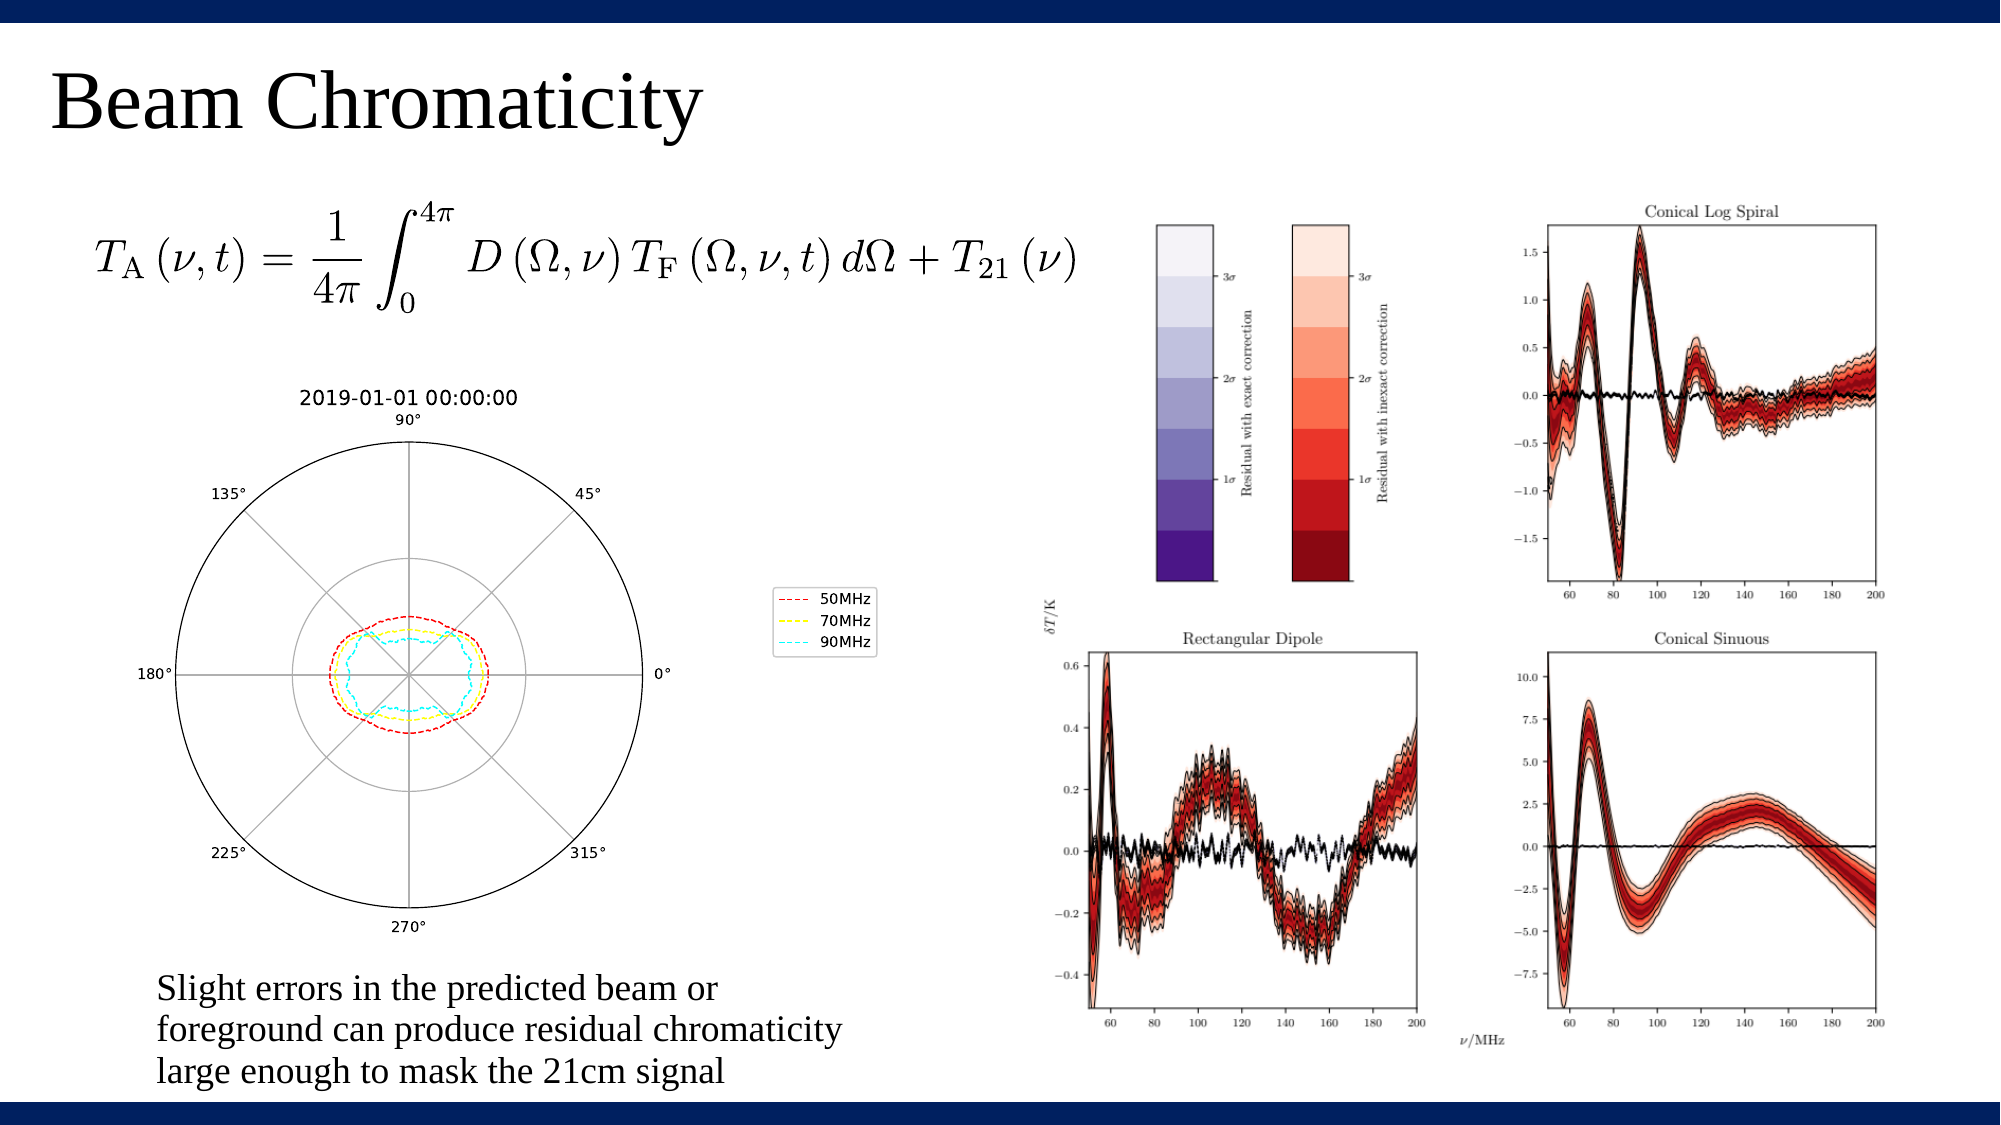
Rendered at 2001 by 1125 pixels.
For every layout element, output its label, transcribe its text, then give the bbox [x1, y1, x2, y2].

text_box Beam Chromaticity [35, 47, 1087, 189]
text_box Slight errors in the predicted beam or foreground can produce residual chromaticity large enough to mask the 21cm signal [141, 959, 875, 1099]
text_box [0, 0, 2000, 22]
text_box [0, 1102, 2000, 1125]
picture [94, 200, 1890, 1053]
picture [51, 340, 957, 958]
